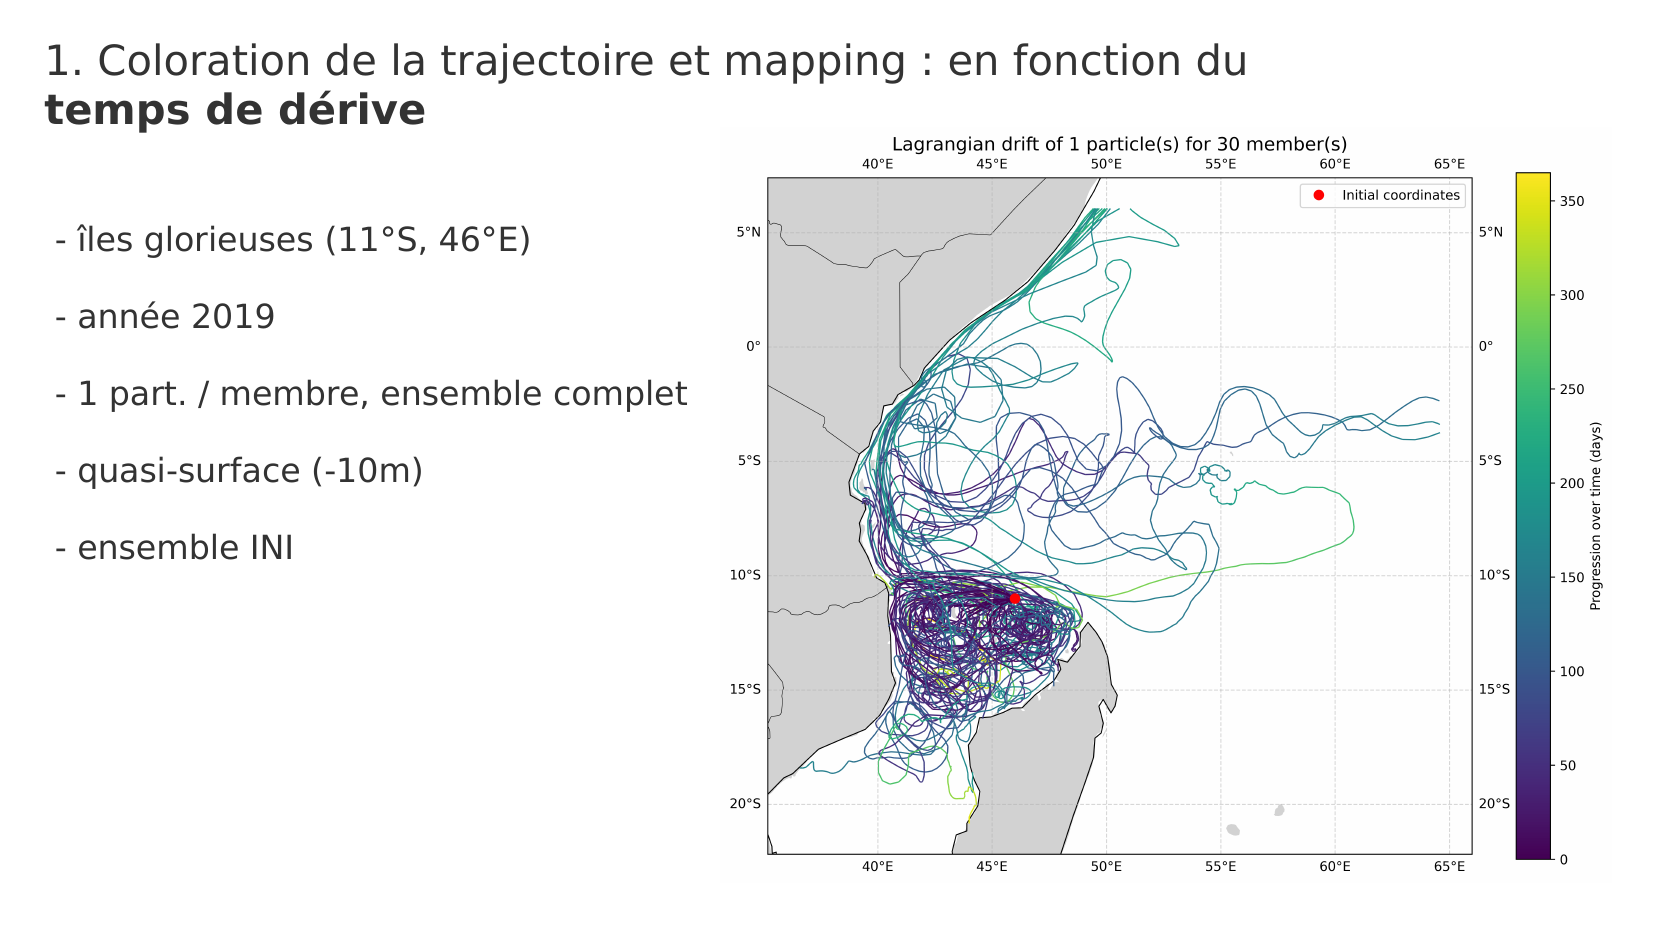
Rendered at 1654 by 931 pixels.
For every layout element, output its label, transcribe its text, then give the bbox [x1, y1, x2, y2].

picture [720, 127, 1612, 883]
text_box 1. Coloration de la trajectoire et mapping : en fonction du temps de dérive - îles glorieuses (11°S, 46°E) - année 2019 - 1 part. / membre, ensemble complet - quasi-surface (-10m) - ensemble INI [29, 29, 1418, 575]
